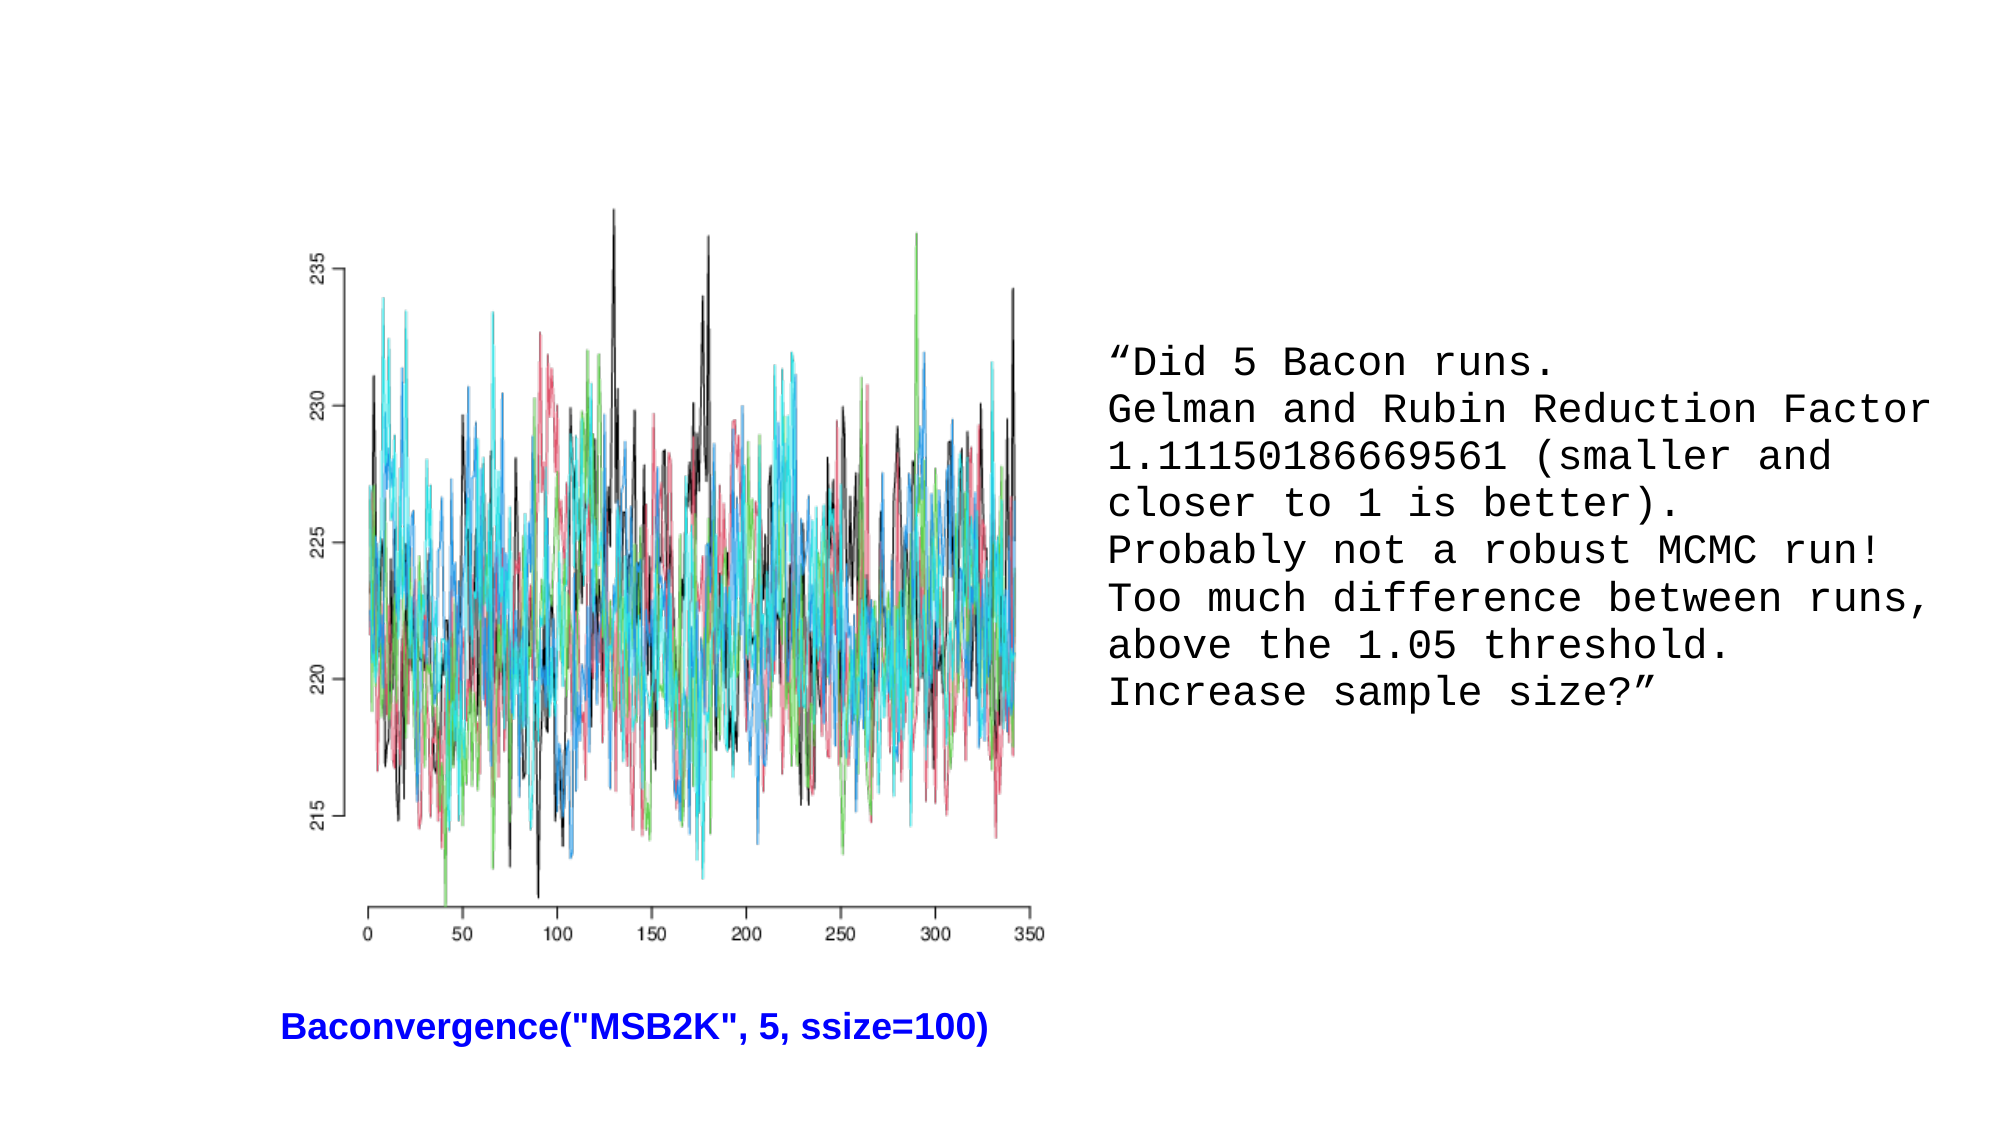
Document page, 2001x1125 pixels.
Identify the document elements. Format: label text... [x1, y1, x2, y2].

picture [277, 188, 1063, 975]
text_box “Did 5 Bacon runs. Gelman and Rubin Reduction Factor 1.11150186669561 (smaller and closer to 1 is better). Probably not a robust MCMC run! Too much difference between runs, above the 1.05 threshold. Increase sample size?” [1092, 332, 1949, 962]
text_box Baconvergence("MSB2K", 5, ssize=100) [265, 998, 1005, 1055]
